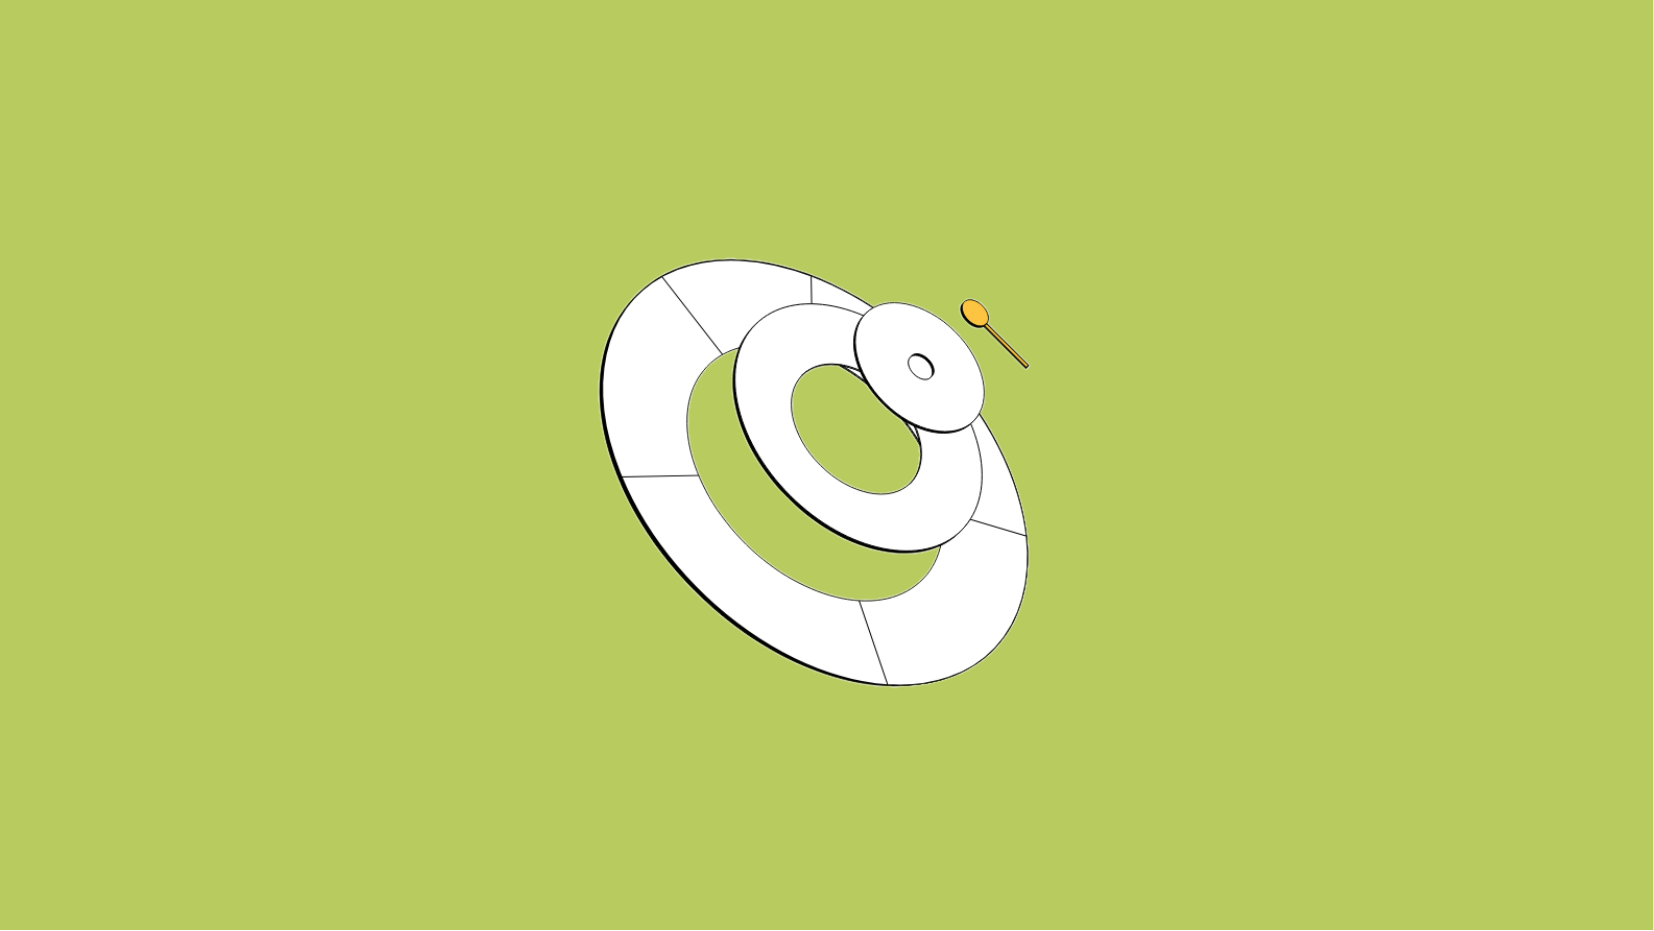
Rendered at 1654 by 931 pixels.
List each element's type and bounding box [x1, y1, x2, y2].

picture [559, 227, 1060, 728]
